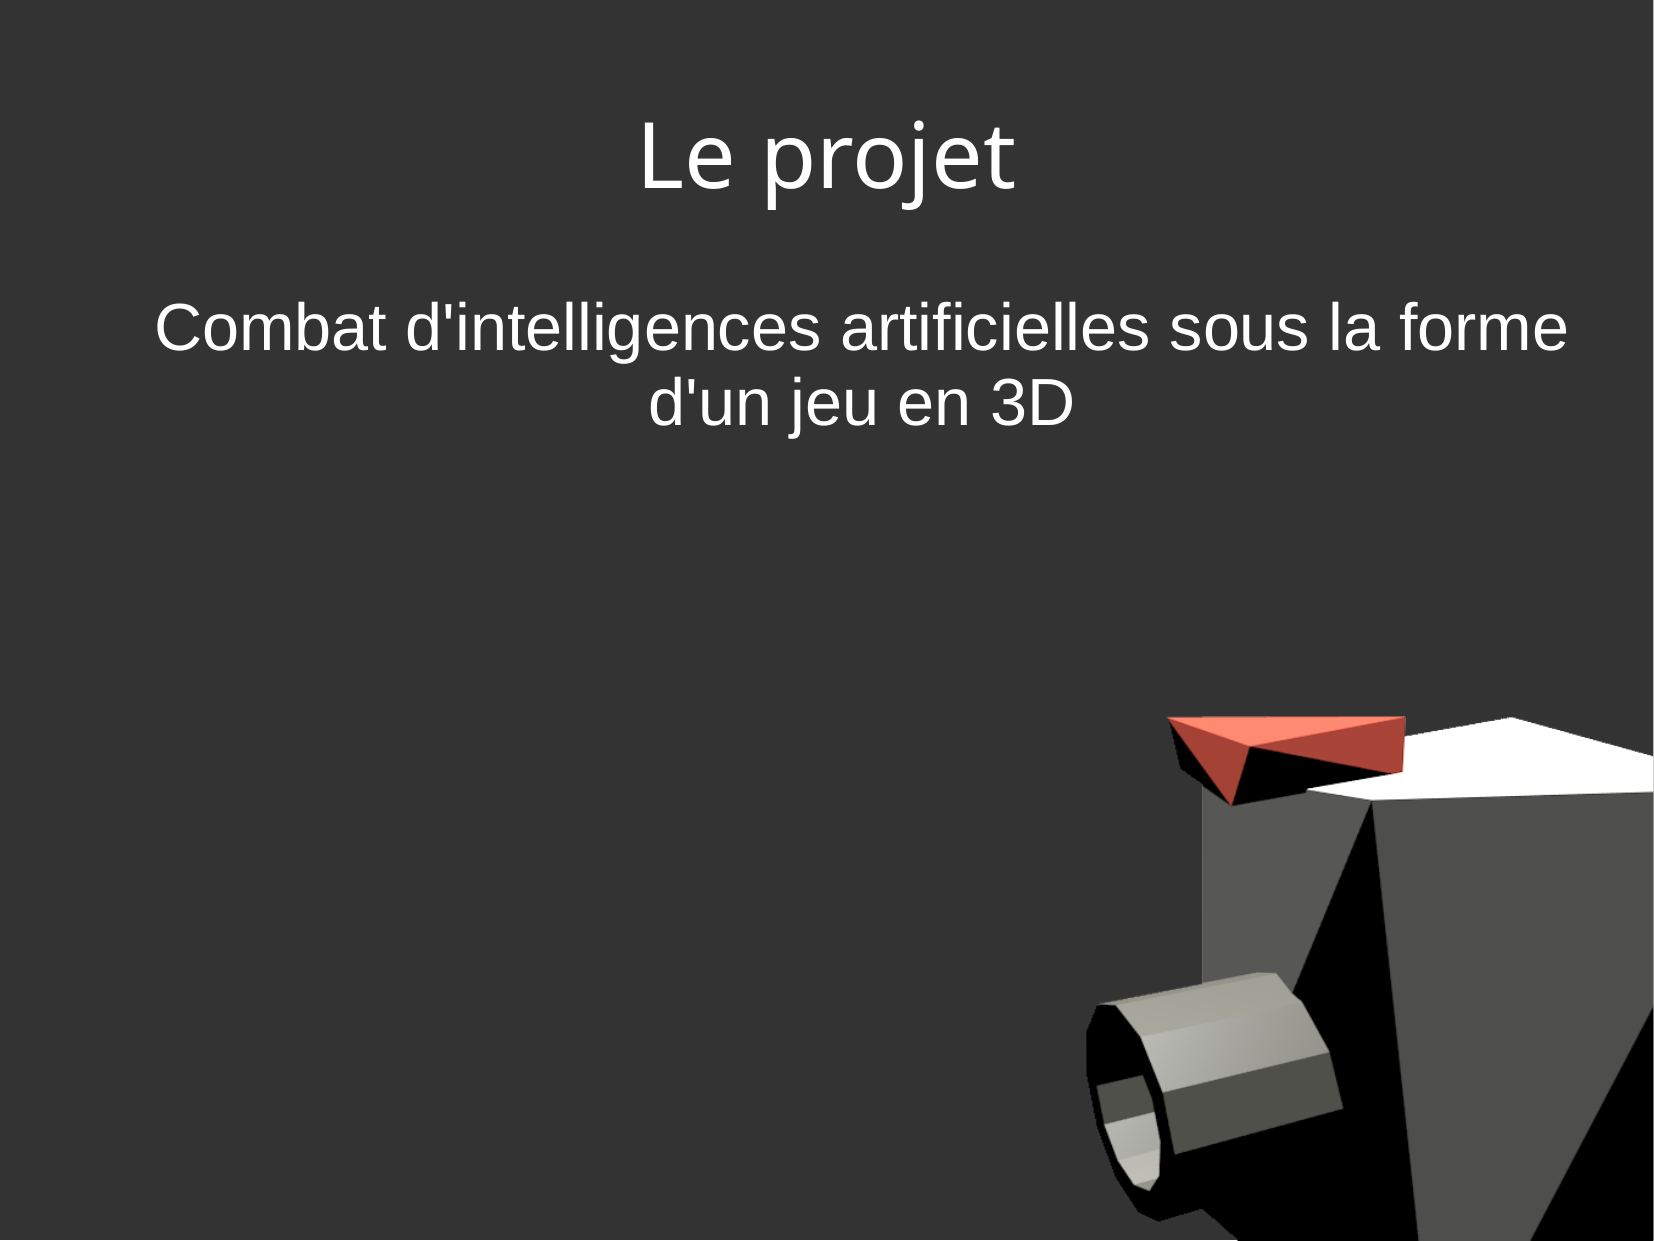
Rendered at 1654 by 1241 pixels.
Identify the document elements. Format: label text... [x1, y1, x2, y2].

list Combat d'intelligences artificielles sous la forme d'un jeu en 3D [82, 290, 1571, 1010]
title Le projet [82, 49, 1571, 257]
picture [933, 625, 1654, 1241]
